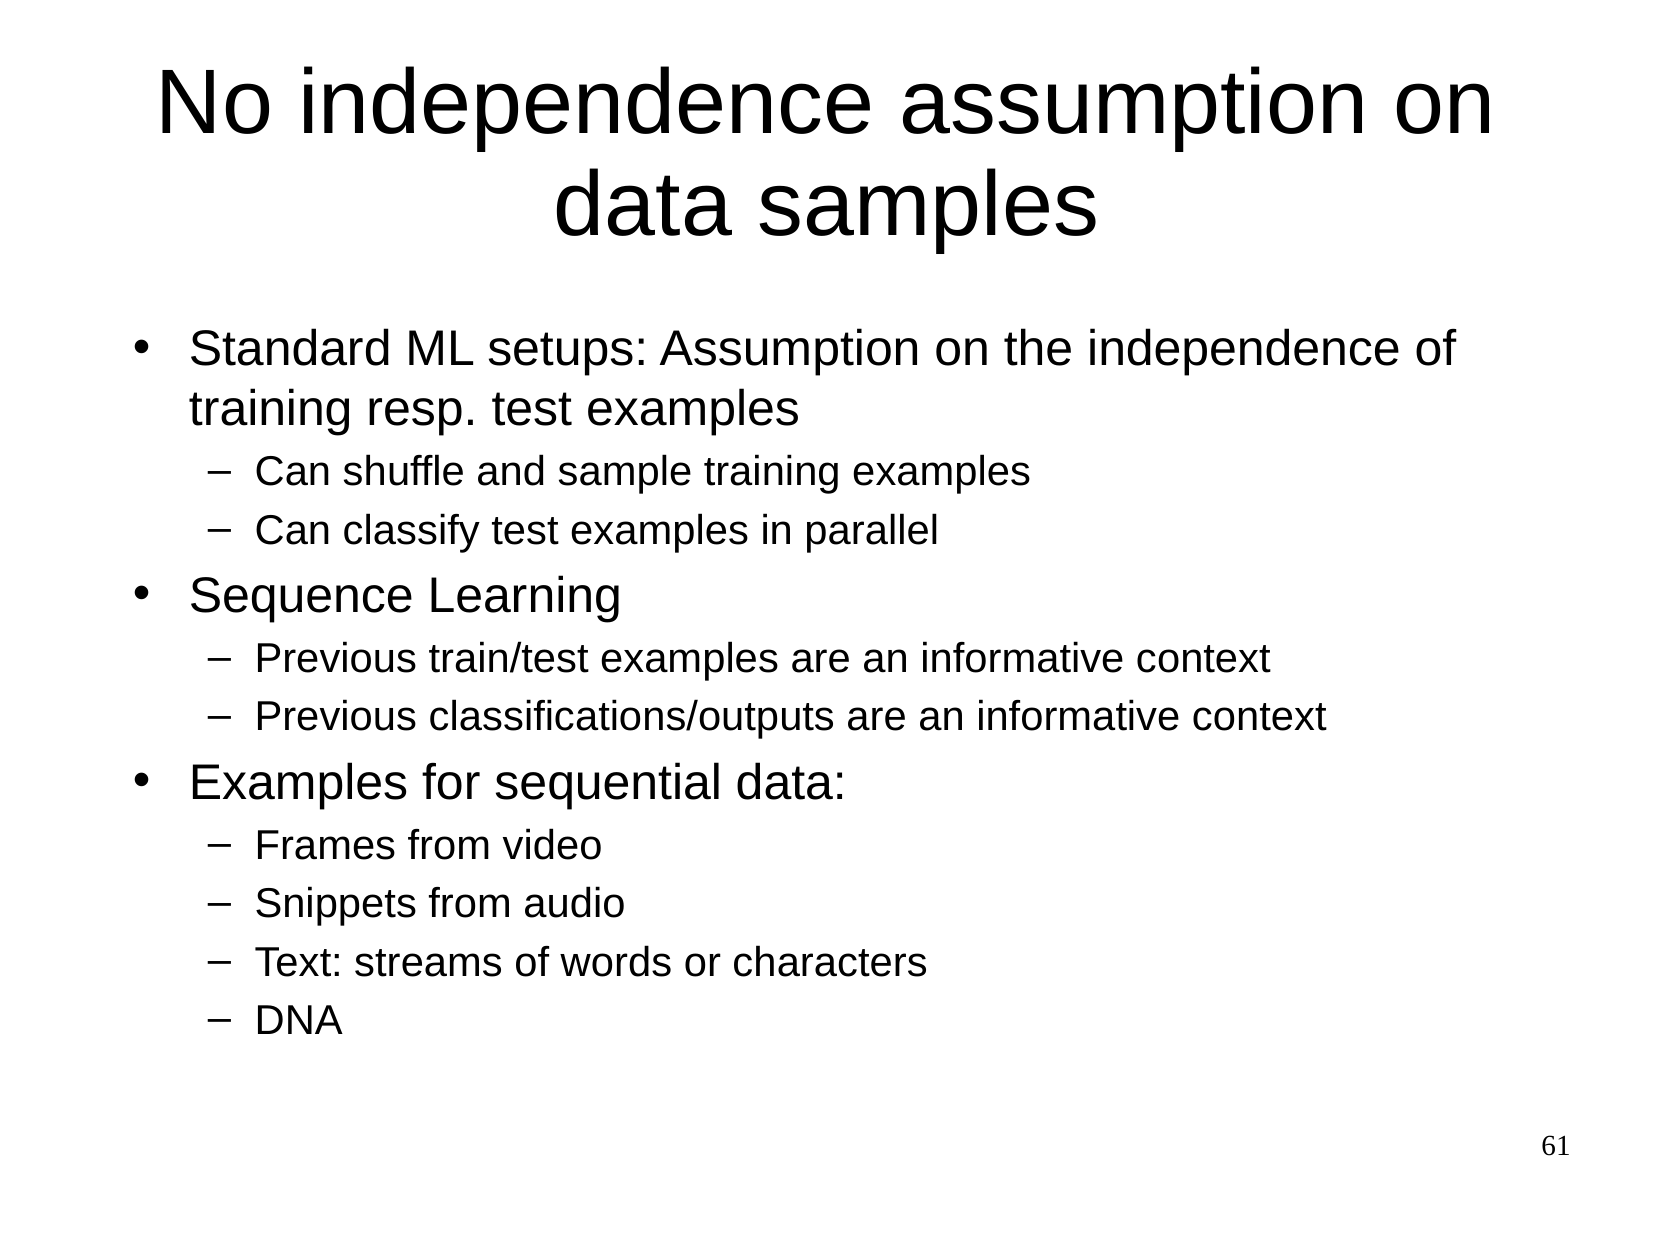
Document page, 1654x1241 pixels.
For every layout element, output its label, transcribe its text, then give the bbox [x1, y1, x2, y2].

title No independence assumption on data samples [82, 49, 1571, 257]
list Standard ML setups: Assumption on the independence of training resp. test examples Can shuffle and sample training examples Can classify test examples in parallel Sequence Learning Previous train/test examples are an informative context Previous classifications/outputs are an informative context Examples for sequential data: Frames from video Snippets from audio Text: streams of words or characters DNA [117, 308, 1536, 1095]
